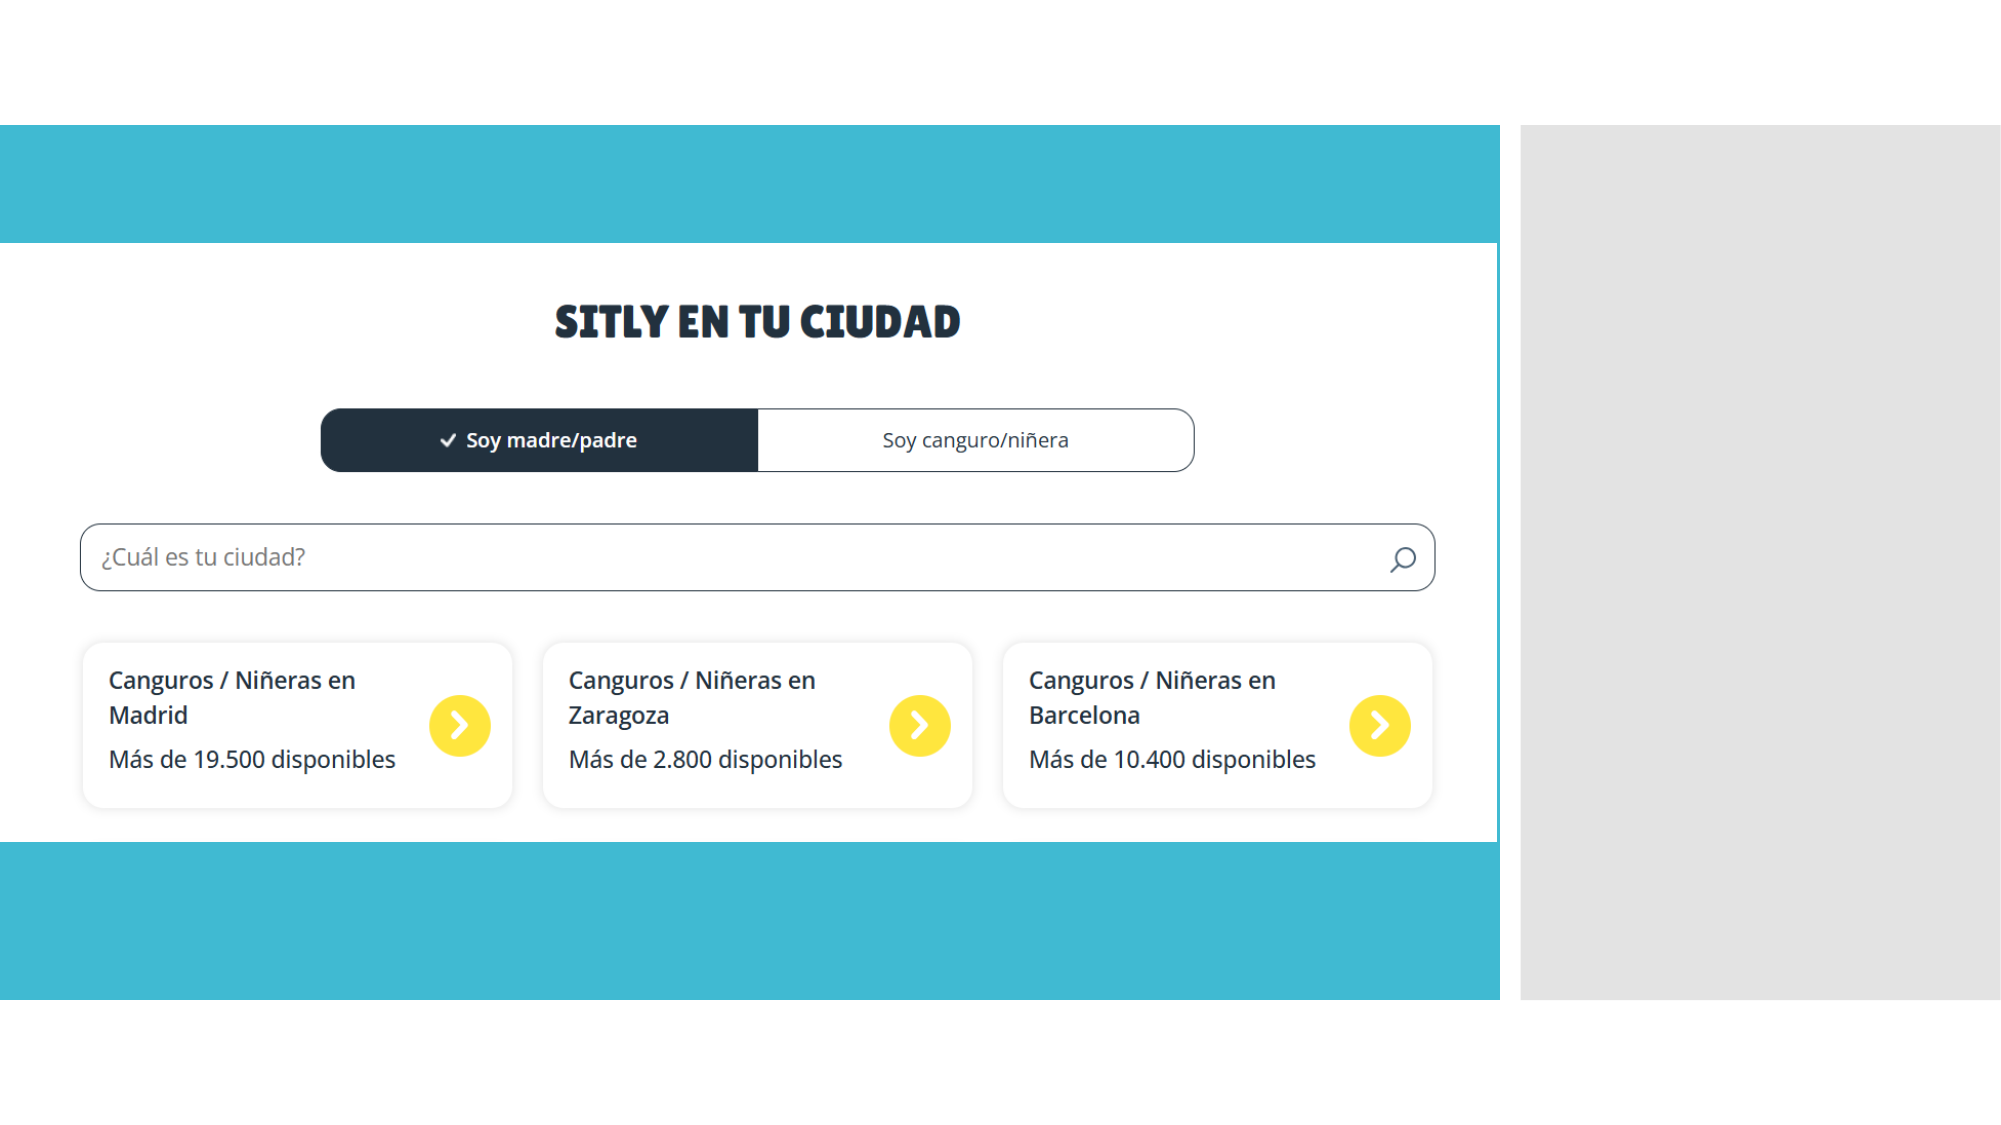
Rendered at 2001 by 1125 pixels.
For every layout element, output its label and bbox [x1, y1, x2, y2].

picture [0, 243, 1497, 842]
